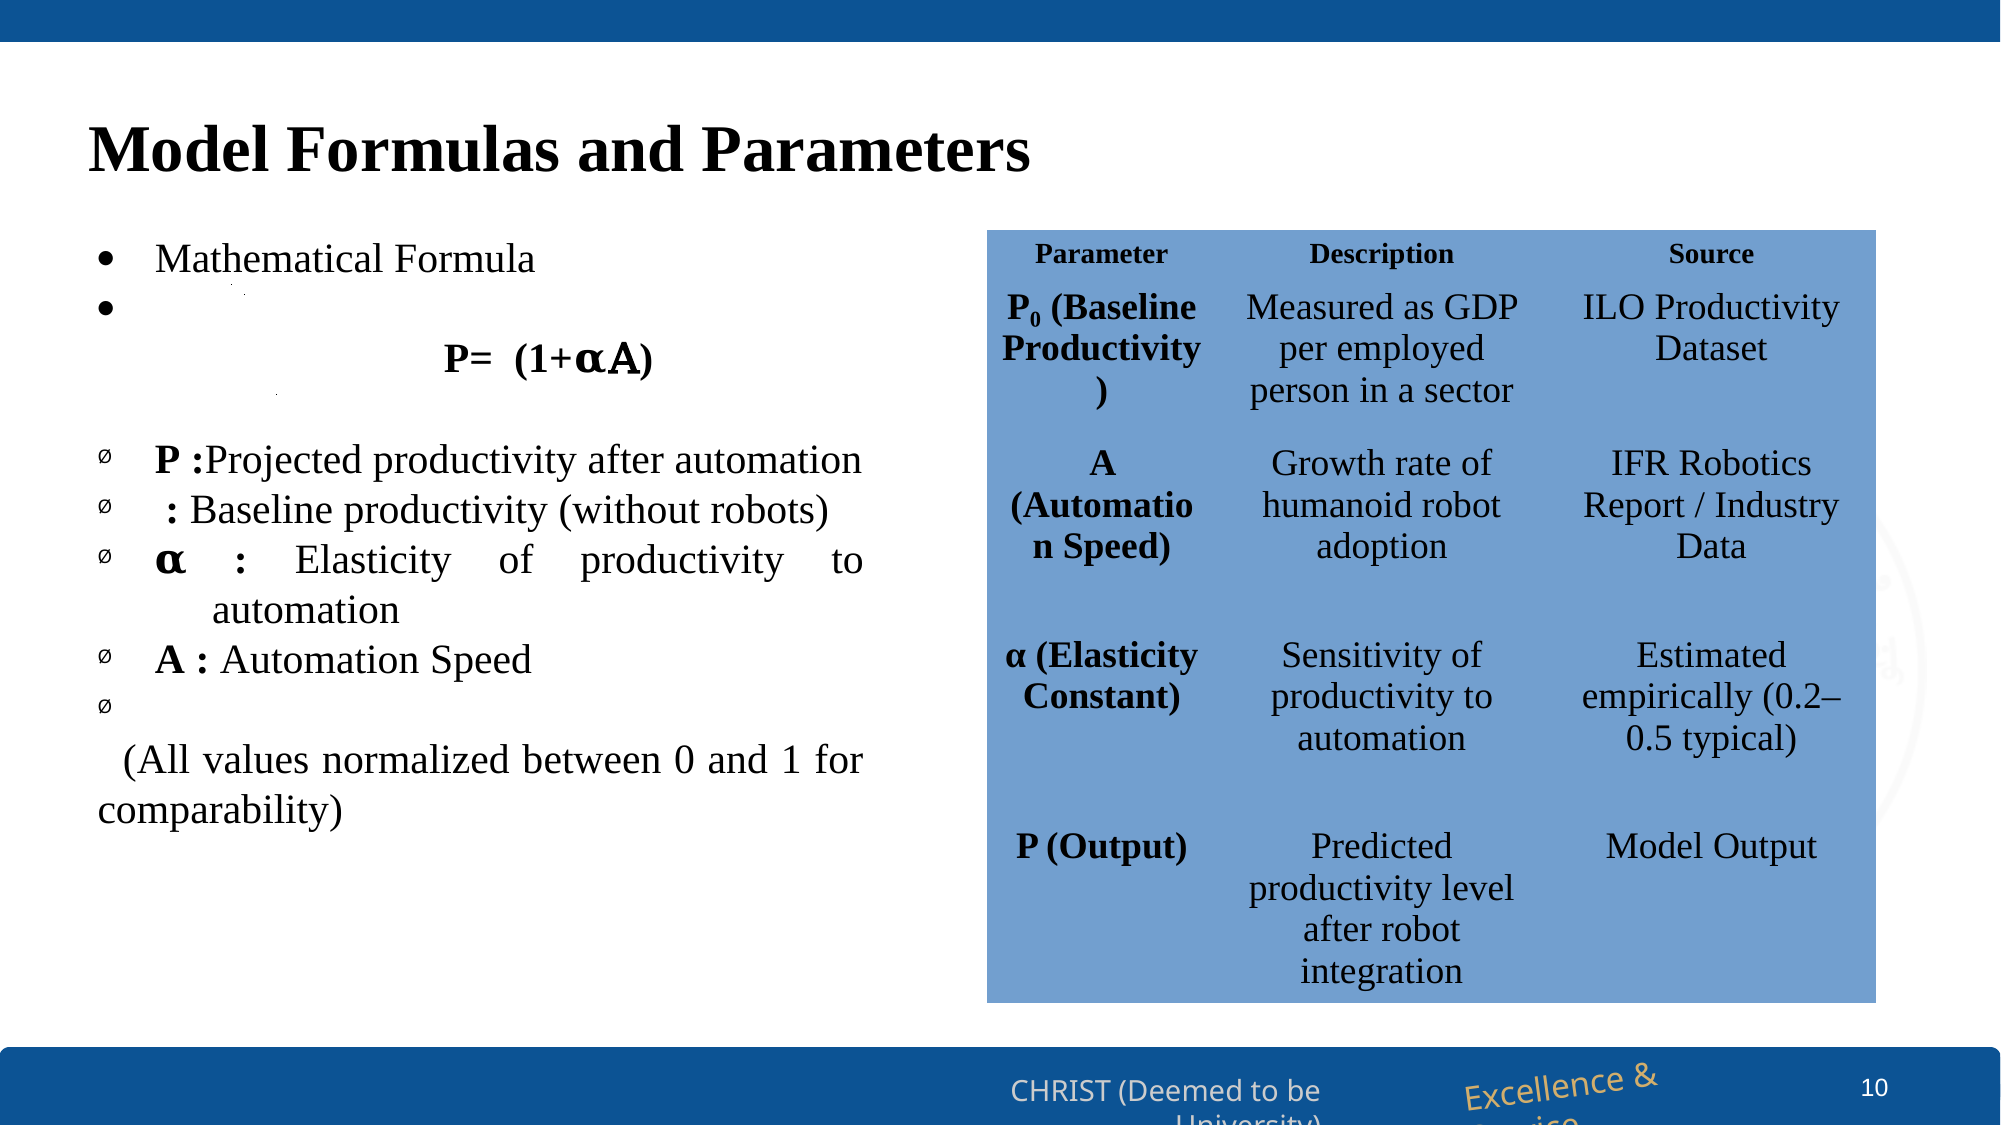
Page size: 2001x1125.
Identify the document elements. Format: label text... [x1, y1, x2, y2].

title Model Formulas and Parameters [68, 84, 1932, 211]
table_cell P (Output) [987, 818, 1217, 1003]
text_box [1840, 1051, 1961, 1118]
table_cell Model Output [1547, 818, 1876, 1003]
table_cell Estimated empirically (0.2–0.5 typical) [1547, 626, 1876, 818]
table_cell P₀ (Baseline Productivity) [987, 279, 1217, 435]
table_cell Predicted productivity level after robot integration [1217, 818, 1547, 1003]
table_cell Measured as GDP per employed person in a sector [1217, 279, 1547, 435]
table_cell α (Elasticity Constant) [987, 626, 1217, 818]
table_cell A (Automation Speed) [987, 435, 1217, 626]
table_cell ILO Productivity Dataset [1547, 279, 1876, 435]
list [905, 210, 1958, 1031]
table_header Description [1217, 230, 1547, 279]
table_cell Growth rate of humanoid robot adoption [1217, 435, 1547, 626]
table_cell Sensitivity of productivity to automation [1217, 626, 1547, 818]
table_cell IFR Robotics Report / Industry Data [1547, 435, 1876, 626]
table_header Parameter [987, 230, 1217, 279]
list Mathematical Formula P= (1+𝛂A) P :Projected productivity after automation : Baseline productivity (without robots) 𝛂 : Elasticity of productivity to automation A : Automation Speed (All values normalized between 0 and 1 for comparability) [42, 231, 885, 1011]
table_header Source [1547, 230, 1876, 279]
